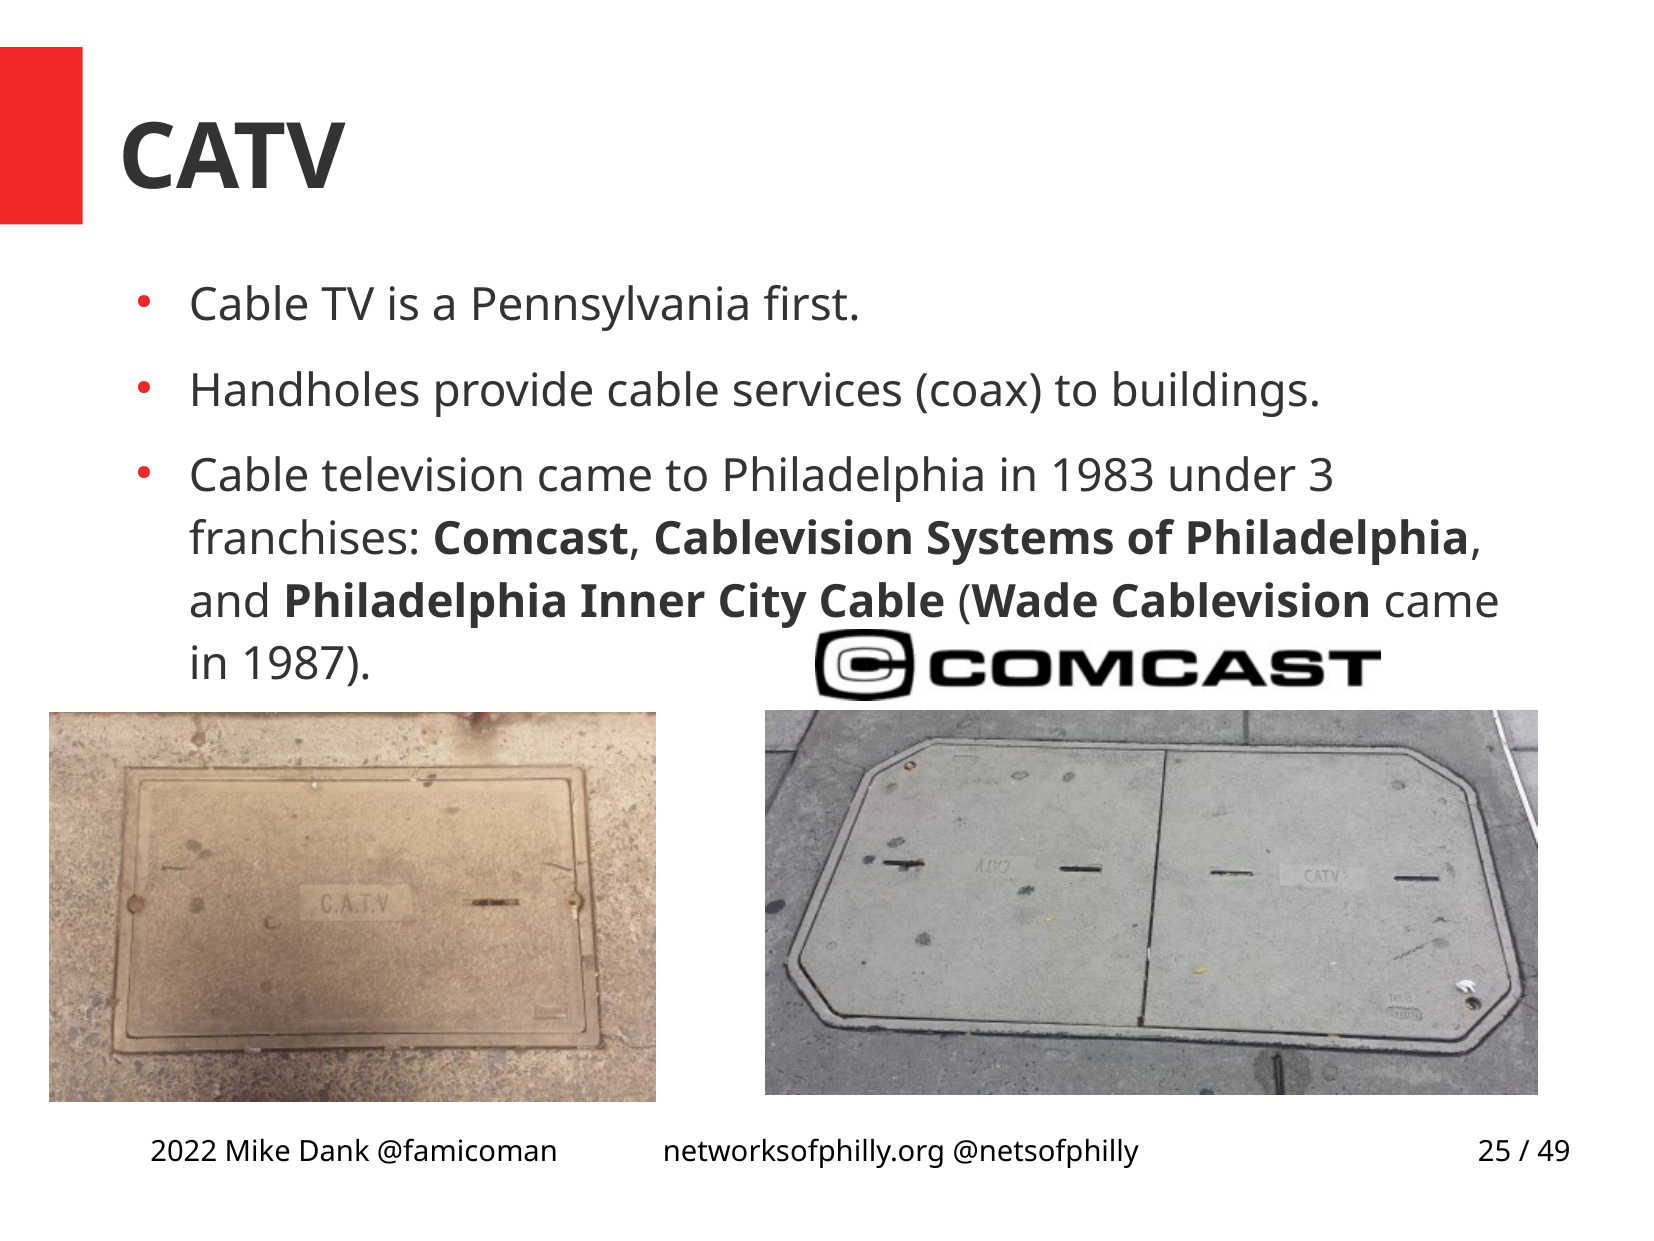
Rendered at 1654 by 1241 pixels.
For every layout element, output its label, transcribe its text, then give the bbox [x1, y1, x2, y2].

picture [765, 710, 1538, 1096]
picture [815, 629, 1381, 701]
list Cable TV is a Pennsylvania first. Handholes provide cable services (coax) to buildings. Cable television came to Philadelphia in 1983 under 3 franchises: Comcast, Cablevision Systems of Philadelphia, and Philadelphia Inner City Cable (Wade Cablevision came in 1987). [118, 271, 1536, 991]
title CATV [118, 49, 1571, 257]
picture [49, 712, 656, 1102]
